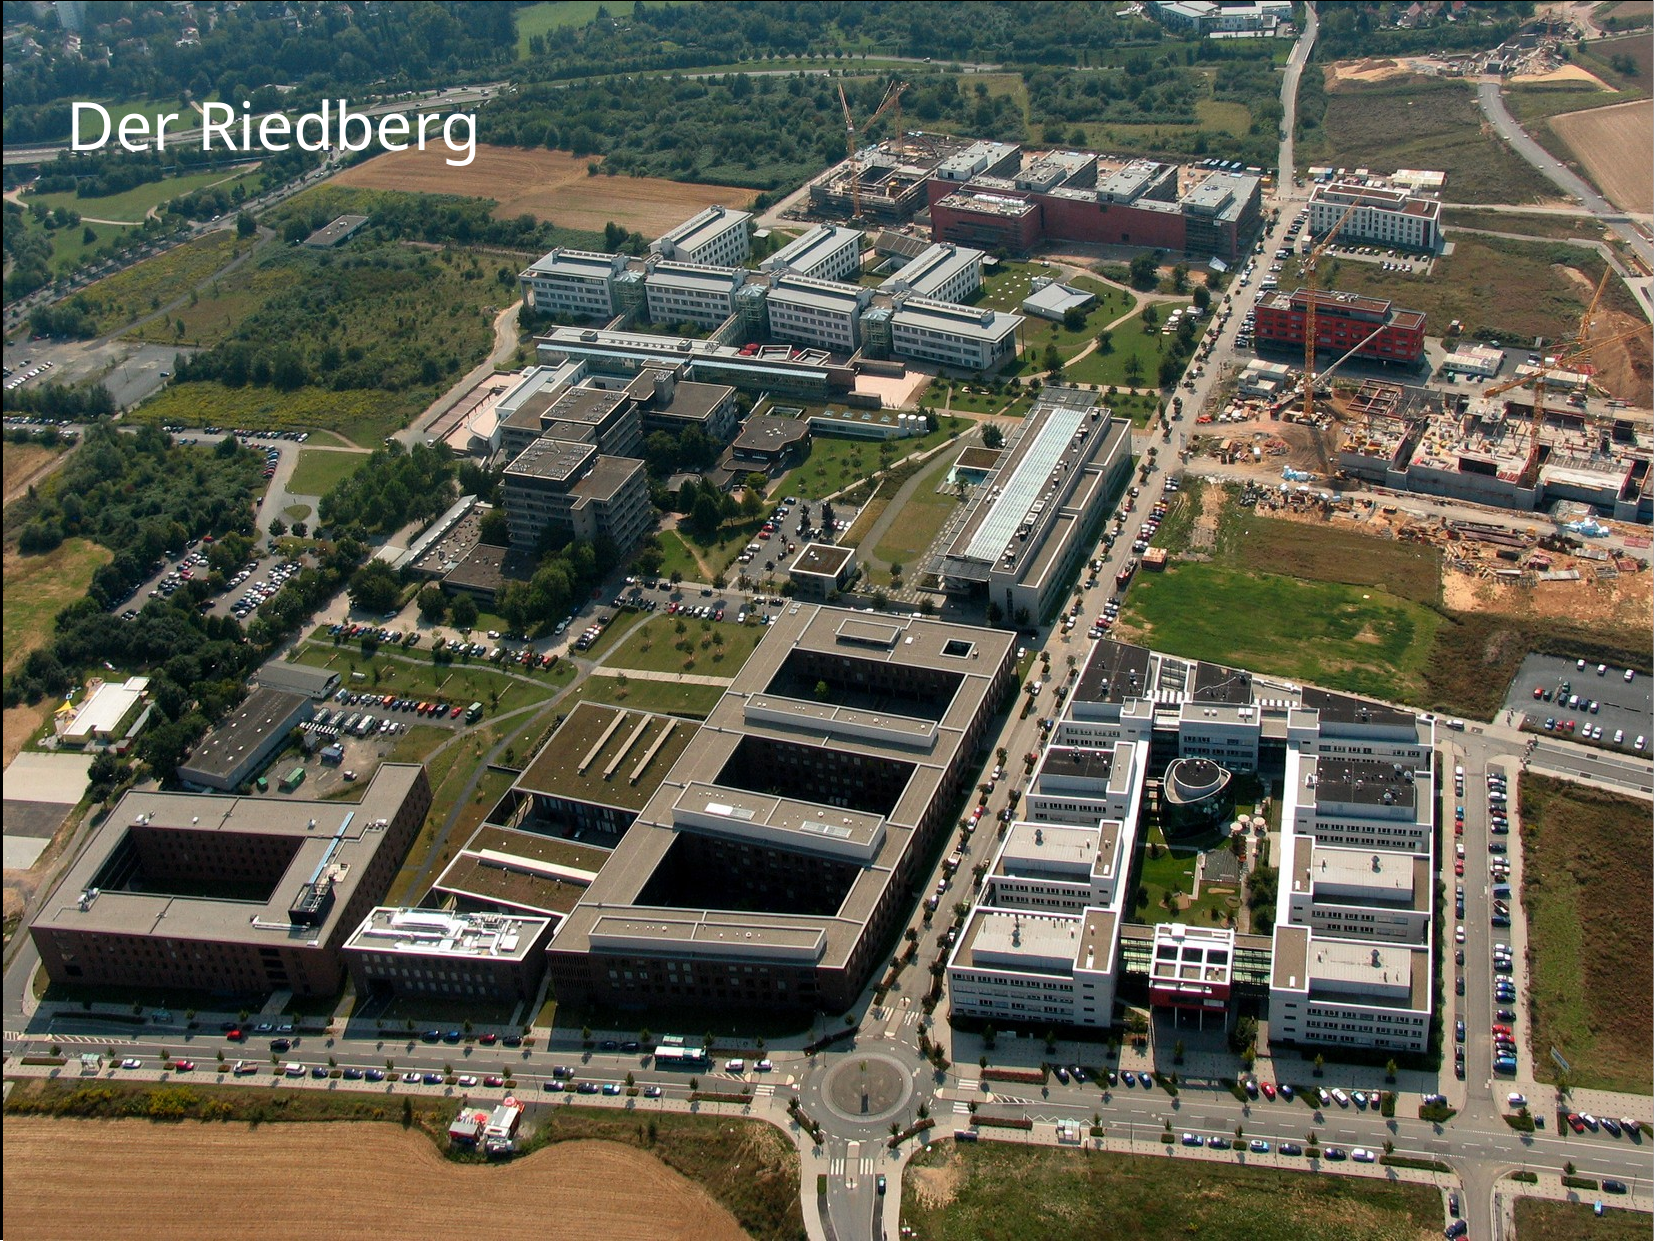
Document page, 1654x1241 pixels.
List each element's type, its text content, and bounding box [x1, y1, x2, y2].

text_box Der Riedberg [51, 71, 449, 154]
picture [3, 1, 1654, 1241]
